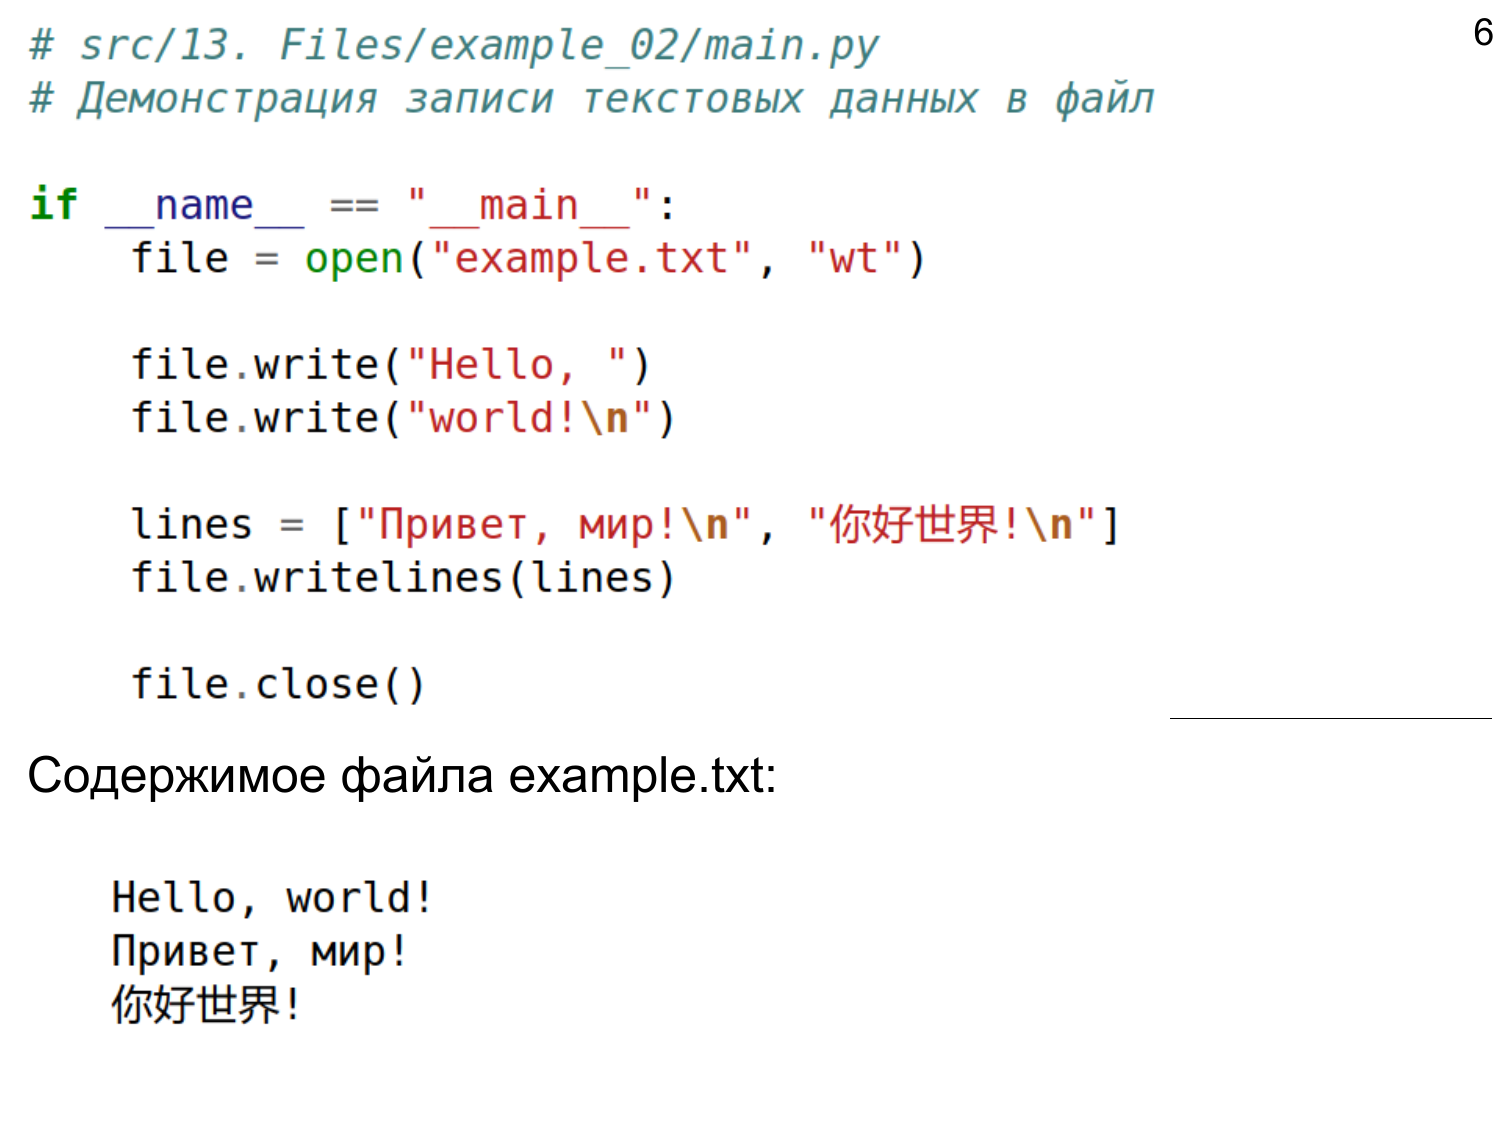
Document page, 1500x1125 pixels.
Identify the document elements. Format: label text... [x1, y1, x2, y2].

picture [14, 11, 1170, 719]
picture [98, 862, 445, 1054]
text_box Содержимое файла example.txt: [26, 735, 794, 810]
